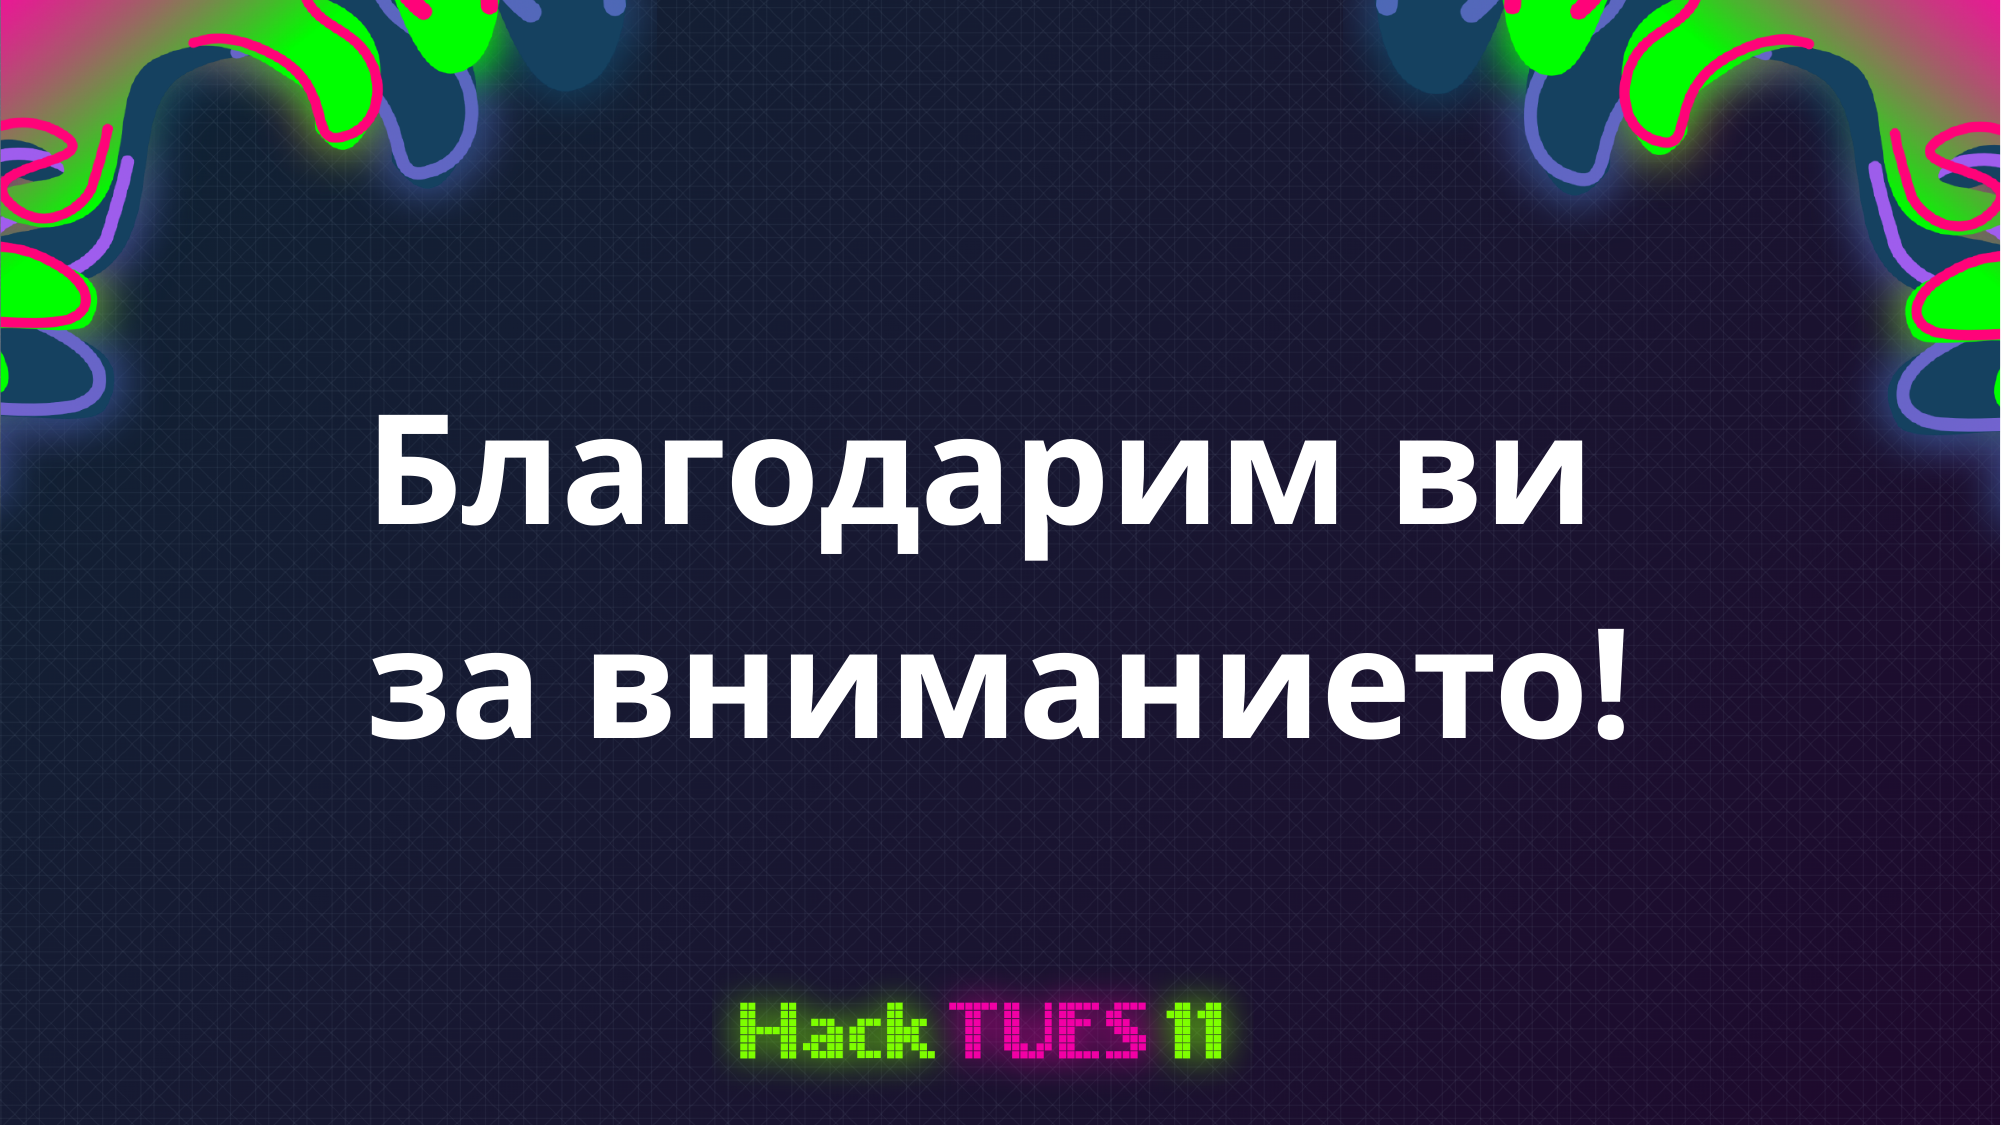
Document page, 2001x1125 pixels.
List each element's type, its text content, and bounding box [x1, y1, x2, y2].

text_box Благодарим ви за вниманието! [365, 341, 1635, 762]
picture [0, 0, 2000, 1125]
